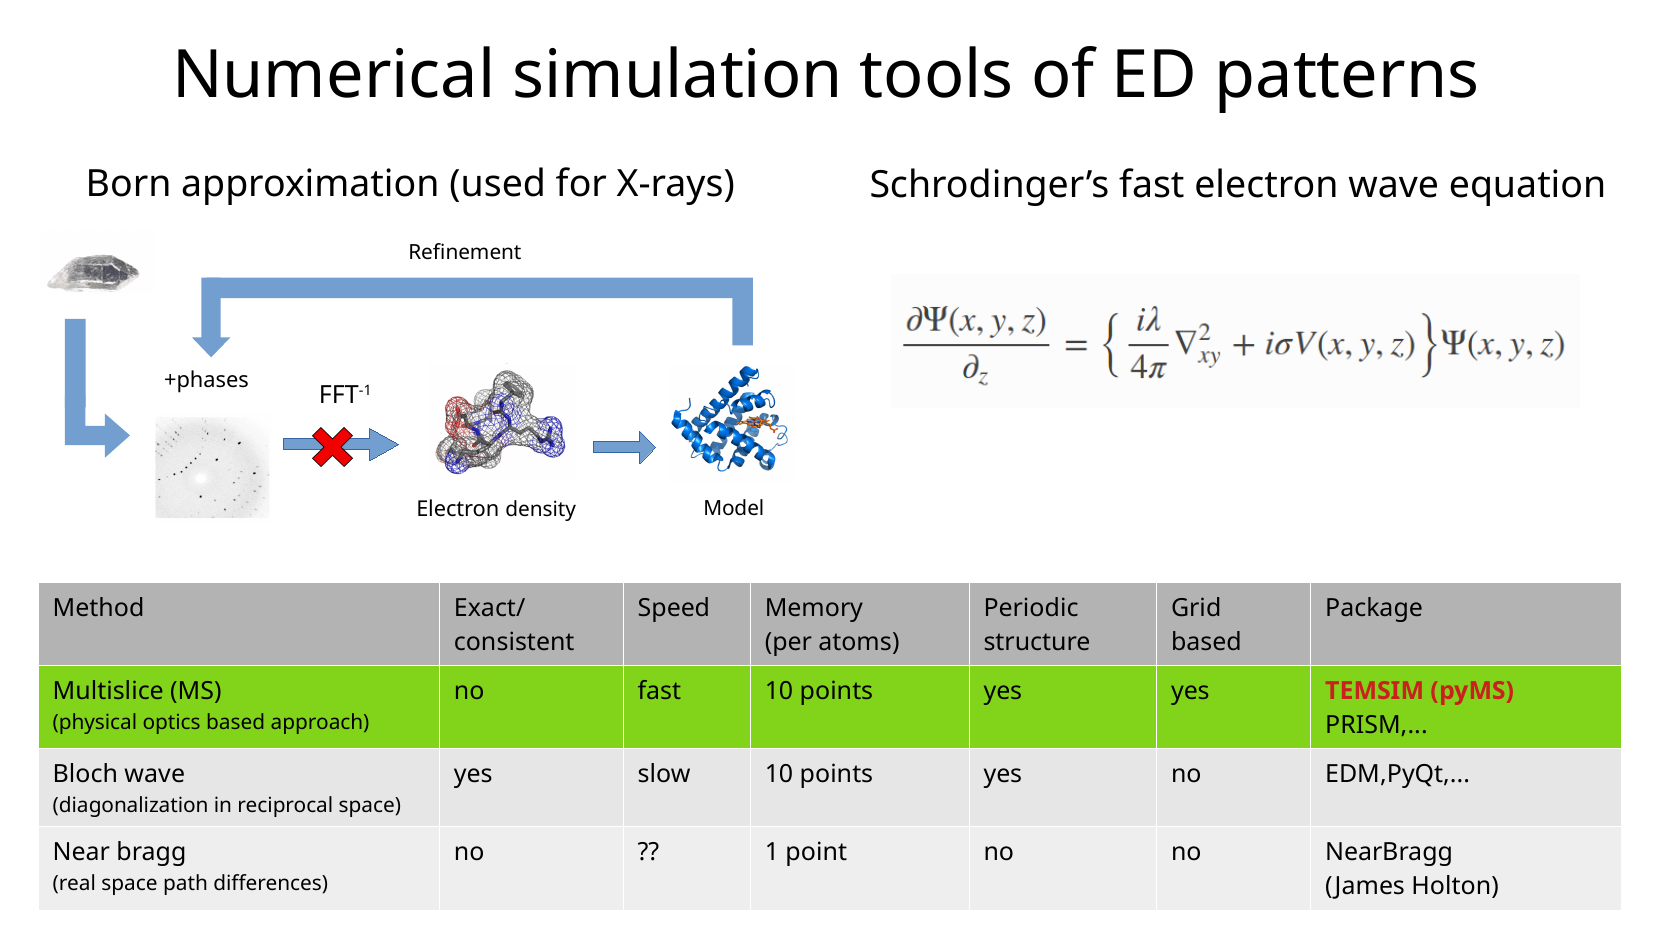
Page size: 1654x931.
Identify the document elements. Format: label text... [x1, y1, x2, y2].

text_box [353, 428, 399, 461]
table_header Speed [624, 583, 750, 665]
table_cell ?? [624, 827, 750, 910]
table_cell 10 points [751, 749, 969, 826]
picture [155, 413, 272, 523]
table_cell no [440, 827, 623, 910]
picture [312, 427, 353, 467]
table_cell 10 points [751, 666, 969, 748]
table_cell no [970, 827, 1156, 910]
table_cell no [1157, 749, 1310, 826]
table_cell Bloch wave (diagonalization in reciprocal space) [39, 749, 439, 826]
text_box [283, 438, 312, 450]
table_cell no [440, 666, 623, 748]
table_cell 1 point [751, 827, 969, 910]
title Numerical simulation tools of ED patterns [0, 4, 1654, 139]
title Schrodinger’s fast electron wave equation [856, 144, 1630, 222]
title Refinement [342, 236, 588, 267]
table_cell yes [440, 749, 623, 826]
table_header Memory (per atoms) [751, 583, 969, 665]
table_cell fast [624, 666, 750, 748]
title Born approximation (used for X-rays) [53, 138, 768, 225]
table_header Periodic structure [970, 583, 1156, 665]
table_header Grid based [1157, 583, 1310, 665]
table_cell NearBragg (James Holton) [1311, 827, 1621, 910]
title Electron density [401, 482, 591, 535]
table_cell no [1157, 827, 1310, 910]
title FFT-1 [298, 366, 393, 423]
table_cell Multislice (MS) (physical optics based approach) [39, 666, 439, 748]
picture [41, 230, 154, 294]
table_cell slow [624, 749, 750, 826]
text_box [191, 277, 753, 358]
table_cell yes [1157, 666, 1310, 748]
table_header Exact/consistent [440, 583, 623, 665]
title Model [664, 482, 804, 532]
table_cell Near bragg (real space path differences) [39, 827, 439, 910]
table_cell EDM,PyQt,... [1311, 749, 1621, 826]
table_header Package [1311, 583, 1621, 665]
picture [669, 363, 795, 482]
table_cell TEMSIM (pyMS) PRISM,... [1311, 666, 1621, 748]
table_cell yes [970, 749, 1156, 826]
table_cell yes [970, 666, 1156, 748]
picture [428, 363, 576, 479]
picture [891, 274, 1580, 409]
text_box [64, 318, 130, 458]
text_box [593, 431, 656, 464]
title +phases [159, 351, 254, 408]
table_header Method [39, 583, 439, 665]
